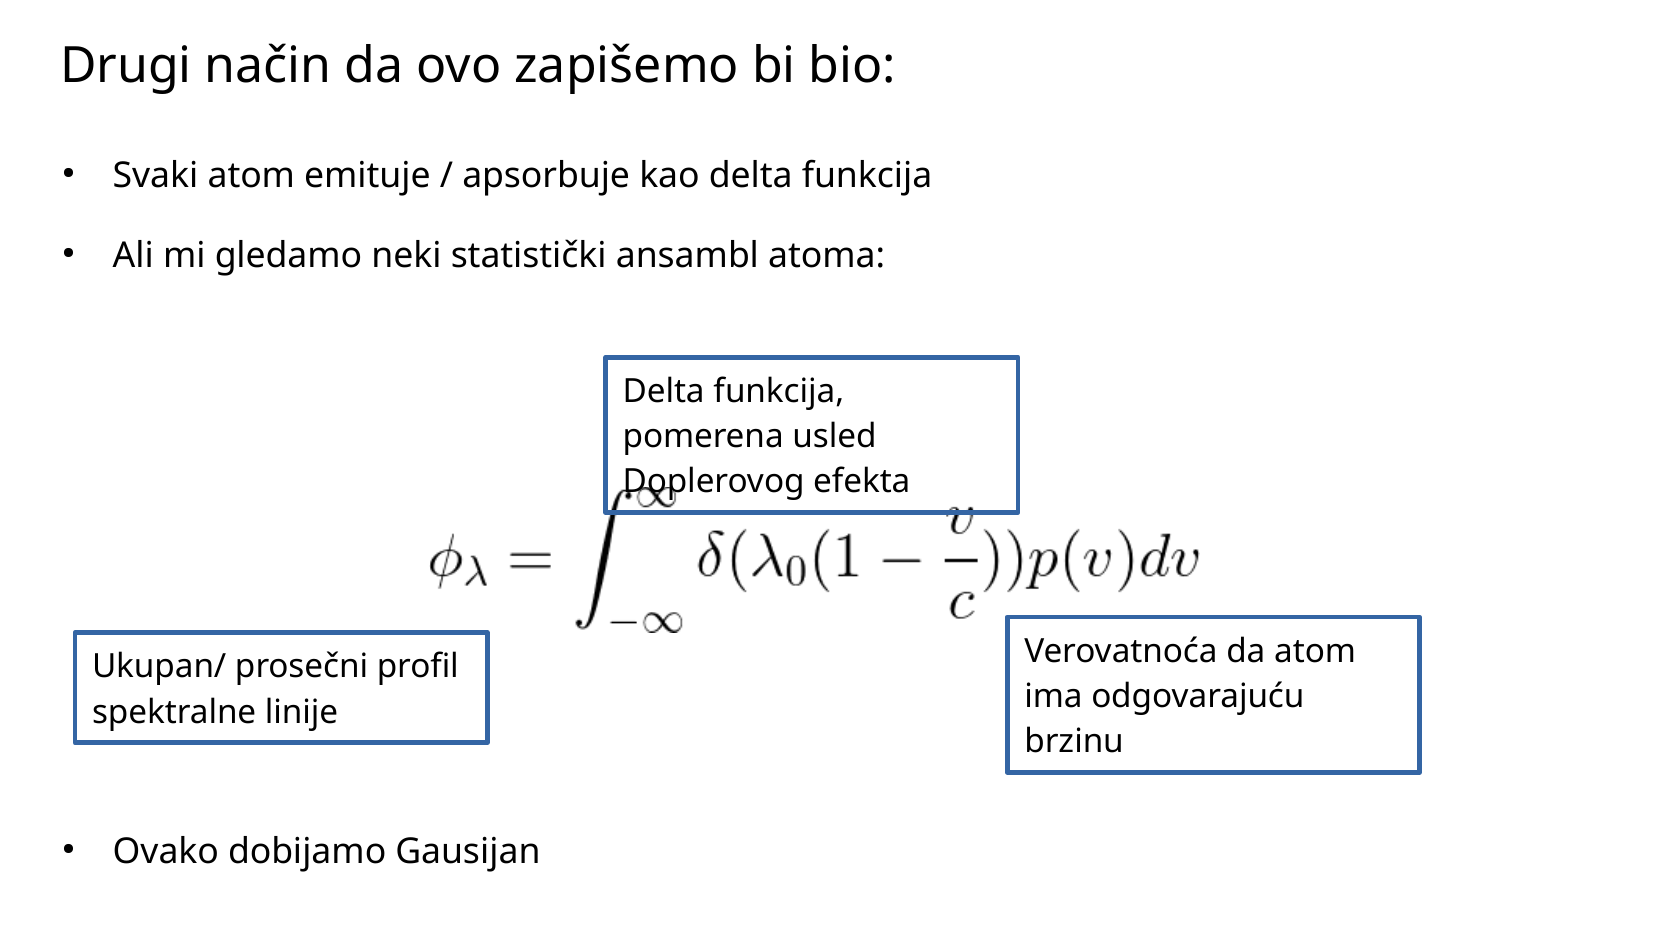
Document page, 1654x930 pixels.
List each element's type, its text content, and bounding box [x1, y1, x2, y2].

picture [608, 487, 1016, 510]
text_box Delta funkcija, pomerena usled Doplerovog efekta [605, 357, 1019, 468]
picture [429, 487, 1200, 633]
text_box Ukupan/ prosečni profil spektralne linije [74, 632, 488, 731]
text_box Verovatnoća da atom ima odgovarajuću brzinu [1007, 617, 1420, 716]
list Svaki atom emituje / apsorbuje kao delta funkcija Ali mi gledamo neki statistički ansambl atoma: Ovako dobijamo Gausijan [45, 149, 1635, 880]
title Drugi način da ovo zapišemo bi bio: [59, 13, 1648, 113]
